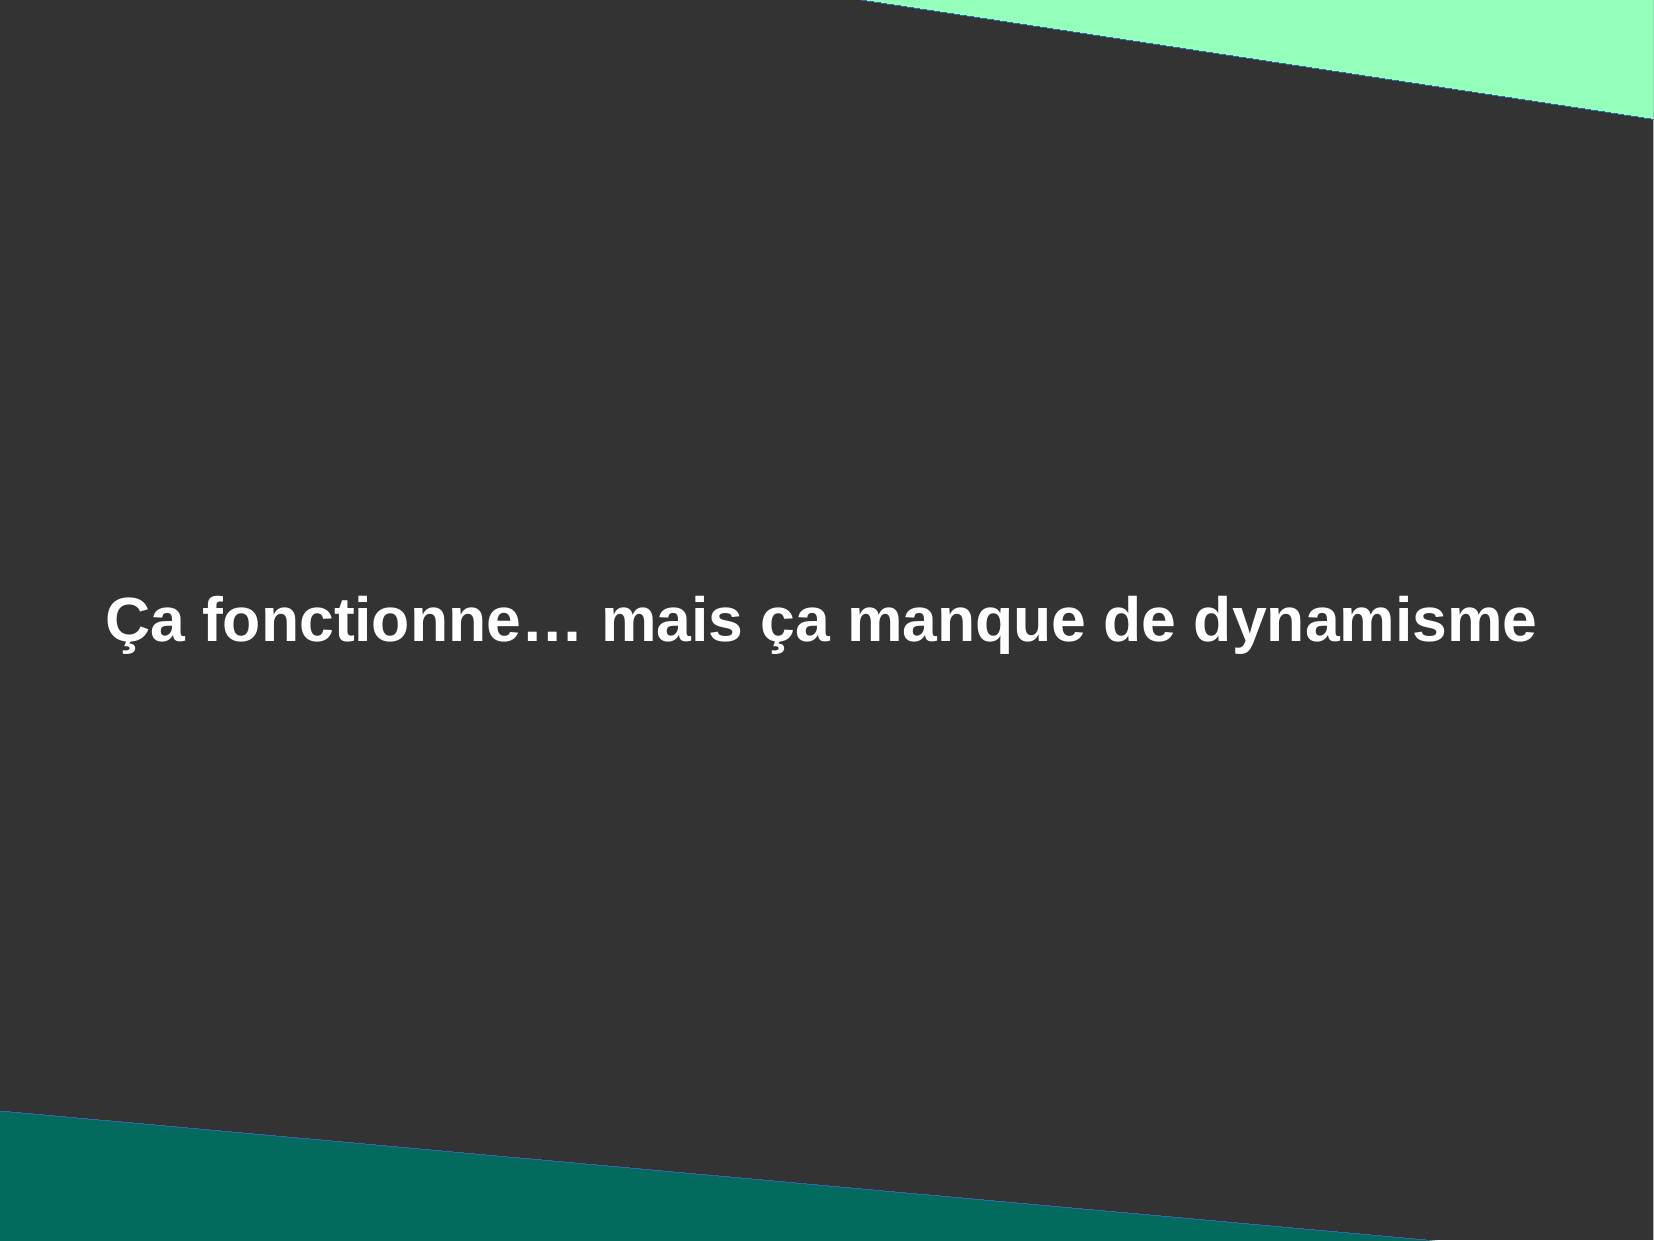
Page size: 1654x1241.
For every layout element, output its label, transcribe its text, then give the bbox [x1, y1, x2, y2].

title Ça fonctionne… mais ça manque de dynamisme [22, 585, 1622, 655]
text_box [861, 0, 1654, 120]
